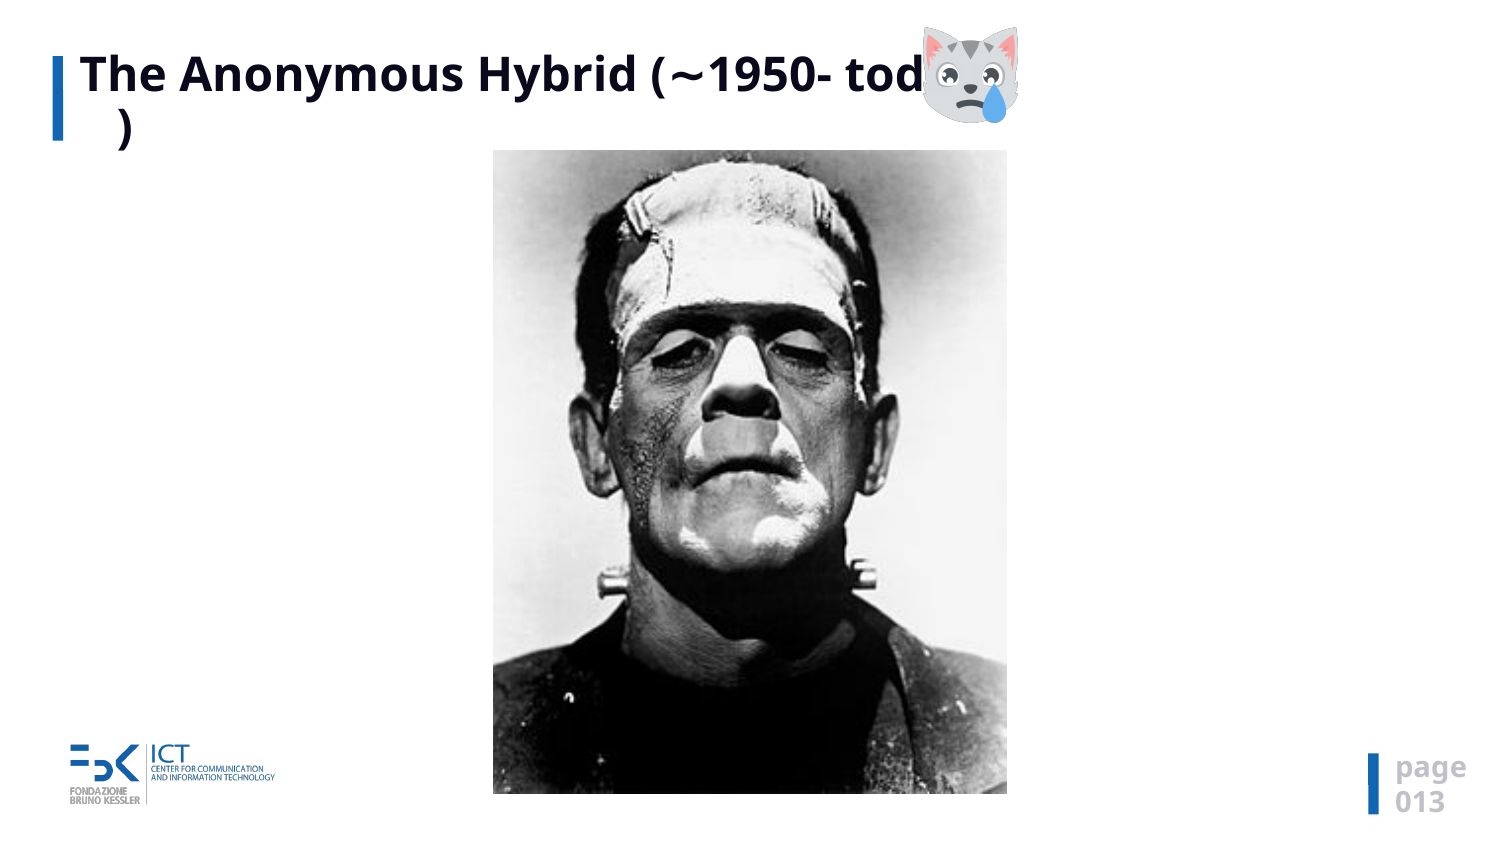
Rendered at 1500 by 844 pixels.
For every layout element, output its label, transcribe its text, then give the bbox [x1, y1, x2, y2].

picture [920, 24, 1021, 126]
picture [57, 728, 290, 815]
slide_number page 0<number> [1387, 744, 1500, 823]
picture [493, 150, 1007, 794]
title The Anonymous Hybrid (∼1950- today ) [71, 46, 1084, 157]
